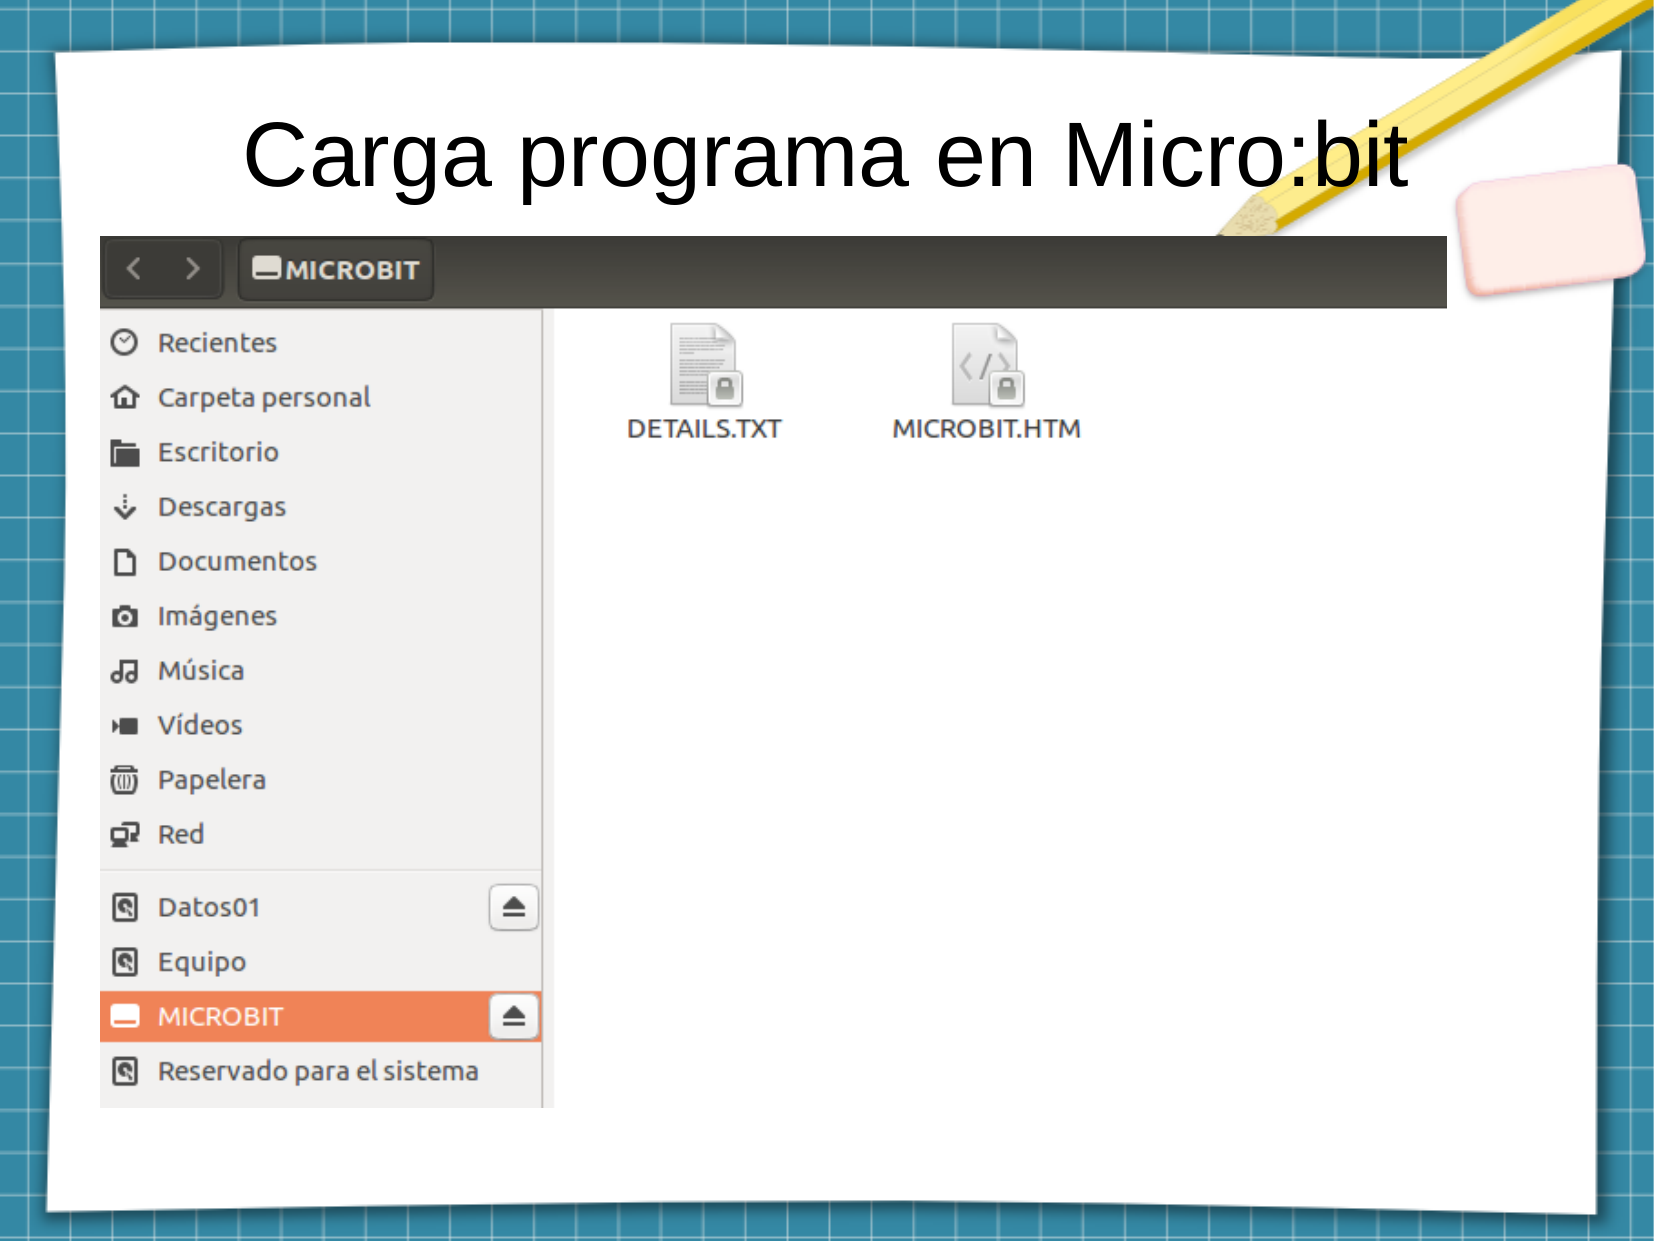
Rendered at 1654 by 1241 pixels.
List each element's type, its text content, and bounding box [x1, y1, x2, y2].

title Carga programa en Micro:bit [82, 61, 1571, 249]
picture [0, 0, 1654, 1241]
